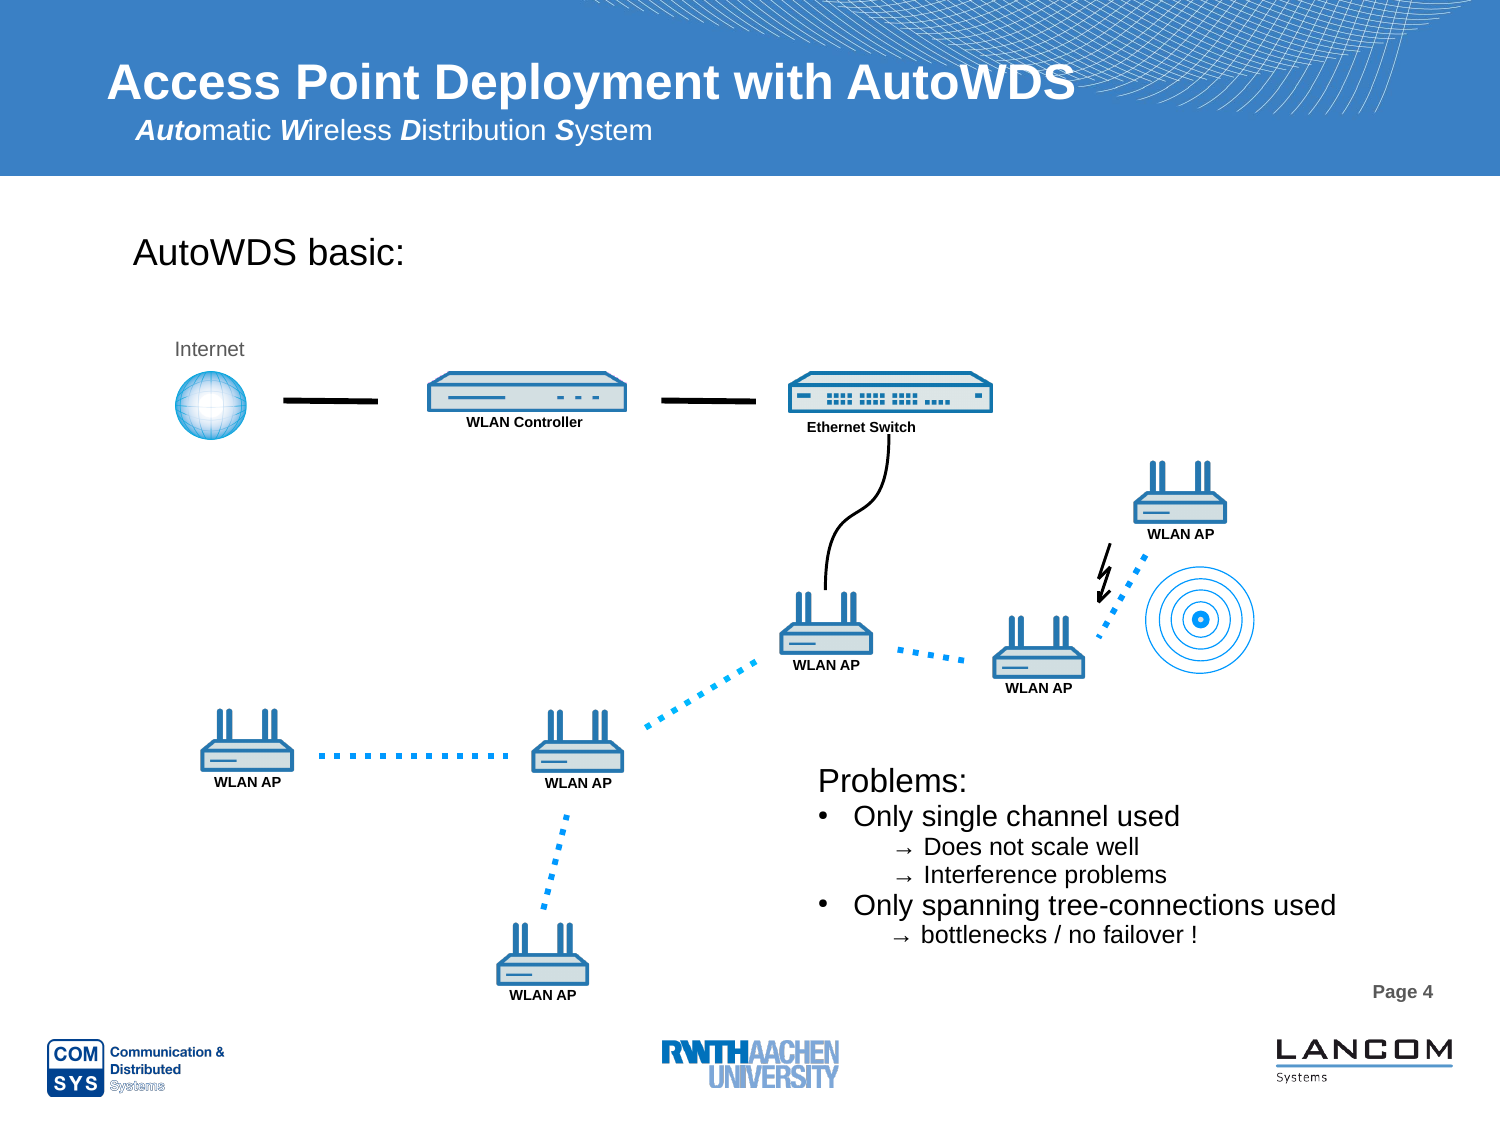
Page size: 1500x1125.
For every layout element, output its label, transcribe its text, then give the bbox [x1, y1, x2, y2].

picture [200, 708, 296, 774]
text_box WLAN AP [214, 772, 282, 791]
text_box WLAN AP [1147, 524, 1215, 543]
text_box Internet [159, 330, 260, 369]
text_box WLAN AP [1005, 679, 1073, 697]
picture [175, 371, 249, 441]
text_box Ethernet Switch [806, 417, 917, 436]
picture [496, 922, 591, 988]
picture [992, 615, 1087, 681]
text_box Problems: Only single channel used → Does not scale well → Interference problems Only spanning tree-connections used → bottlenecks / no failover ! [803, 755, 1382, 957]
title Access Point Deployment with AutoWDS [106, 35, 1176, 110]
picture [788, 371, 993, 413]
picture [1133, 460, 1229, 526]
picture [531, 709, 626, 775]
picture [779, 591, 875, 657]
text_box WLAN AP [544, 773, 613, 792]
text_box Automatic Wireless Distribution System [120, 107, 669, 155]
text_box [1194, 613, 1207, 626]
text_box WLAN Controller [466, 413, 584, 431]
text_box WLAN AP [792, 655, 861, 674]
text_box AutoWDS basic: [118, 224, 438, 282]
picture [1275, 1039, 1453, 1084]
text_box WLAN AP [509, 986, 577, 1004]
picture [427, 371, 627, 412]
picture [0, 0, 1500, 176]
